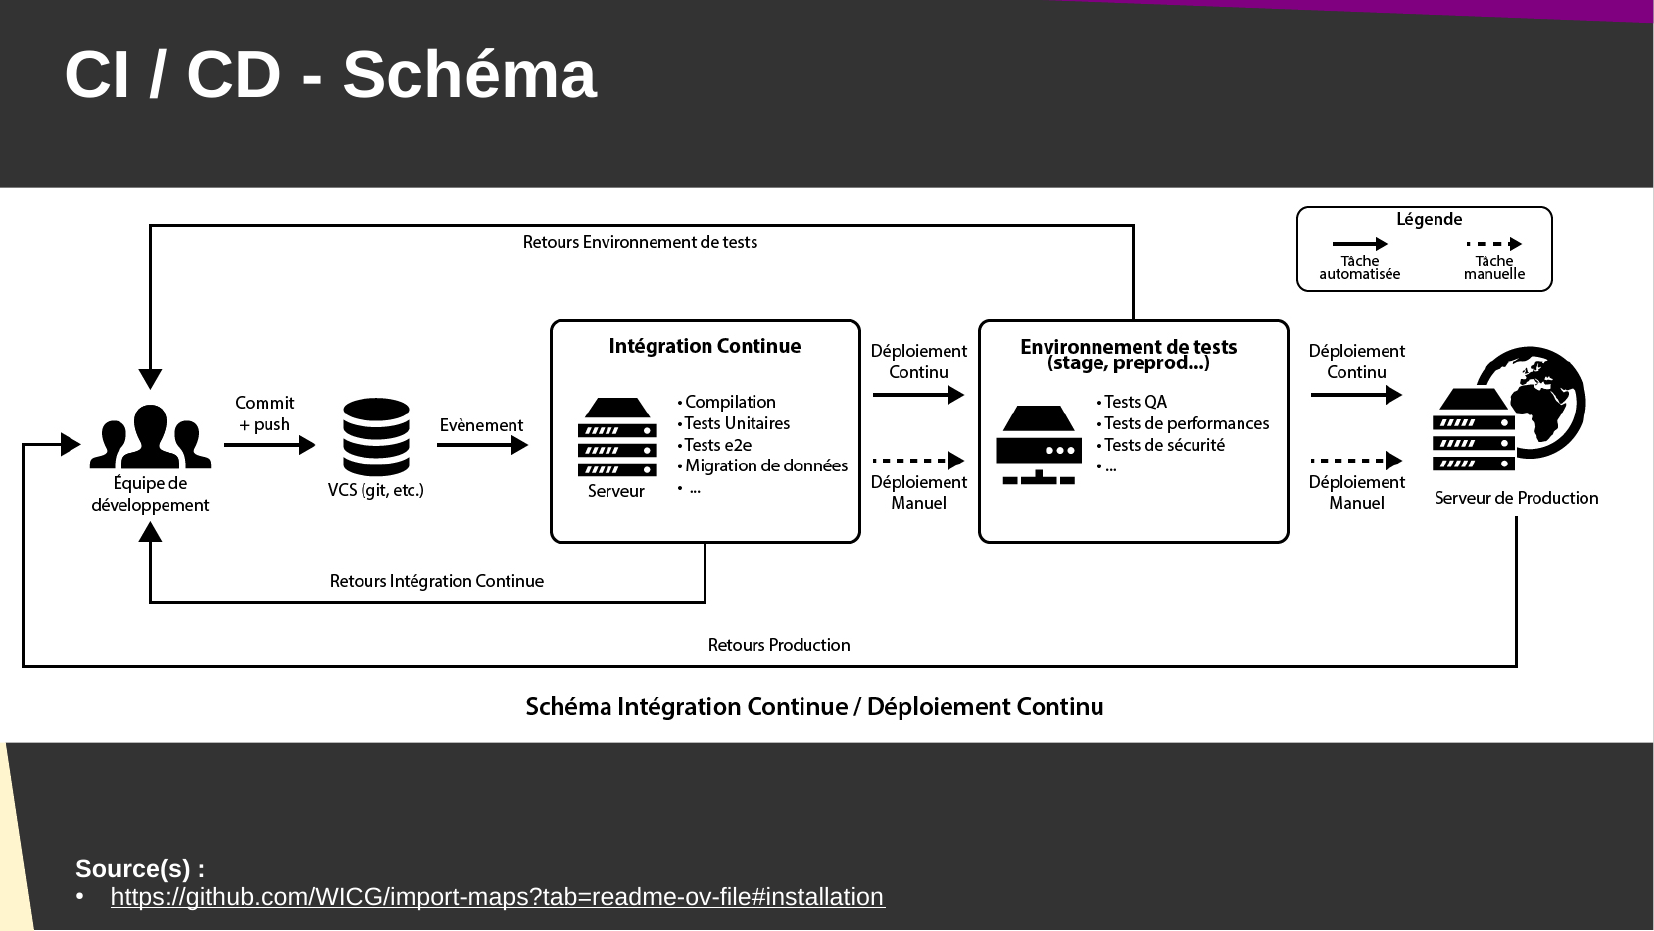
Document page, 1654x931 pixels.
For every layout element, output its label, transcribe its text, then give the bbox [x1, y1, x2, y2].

text_box Source(s) : https://github.com/WICG/import-maps?tab=readme-ov-file#installation [60, 838, 1546, 919]
text_box [1042, 0, 1654, 24]
title CI / CD - Schéma [64, 37, 1471, 119]
picture [22, 206, 1632, 724]
text_box [0, 187, 1654, 931]
